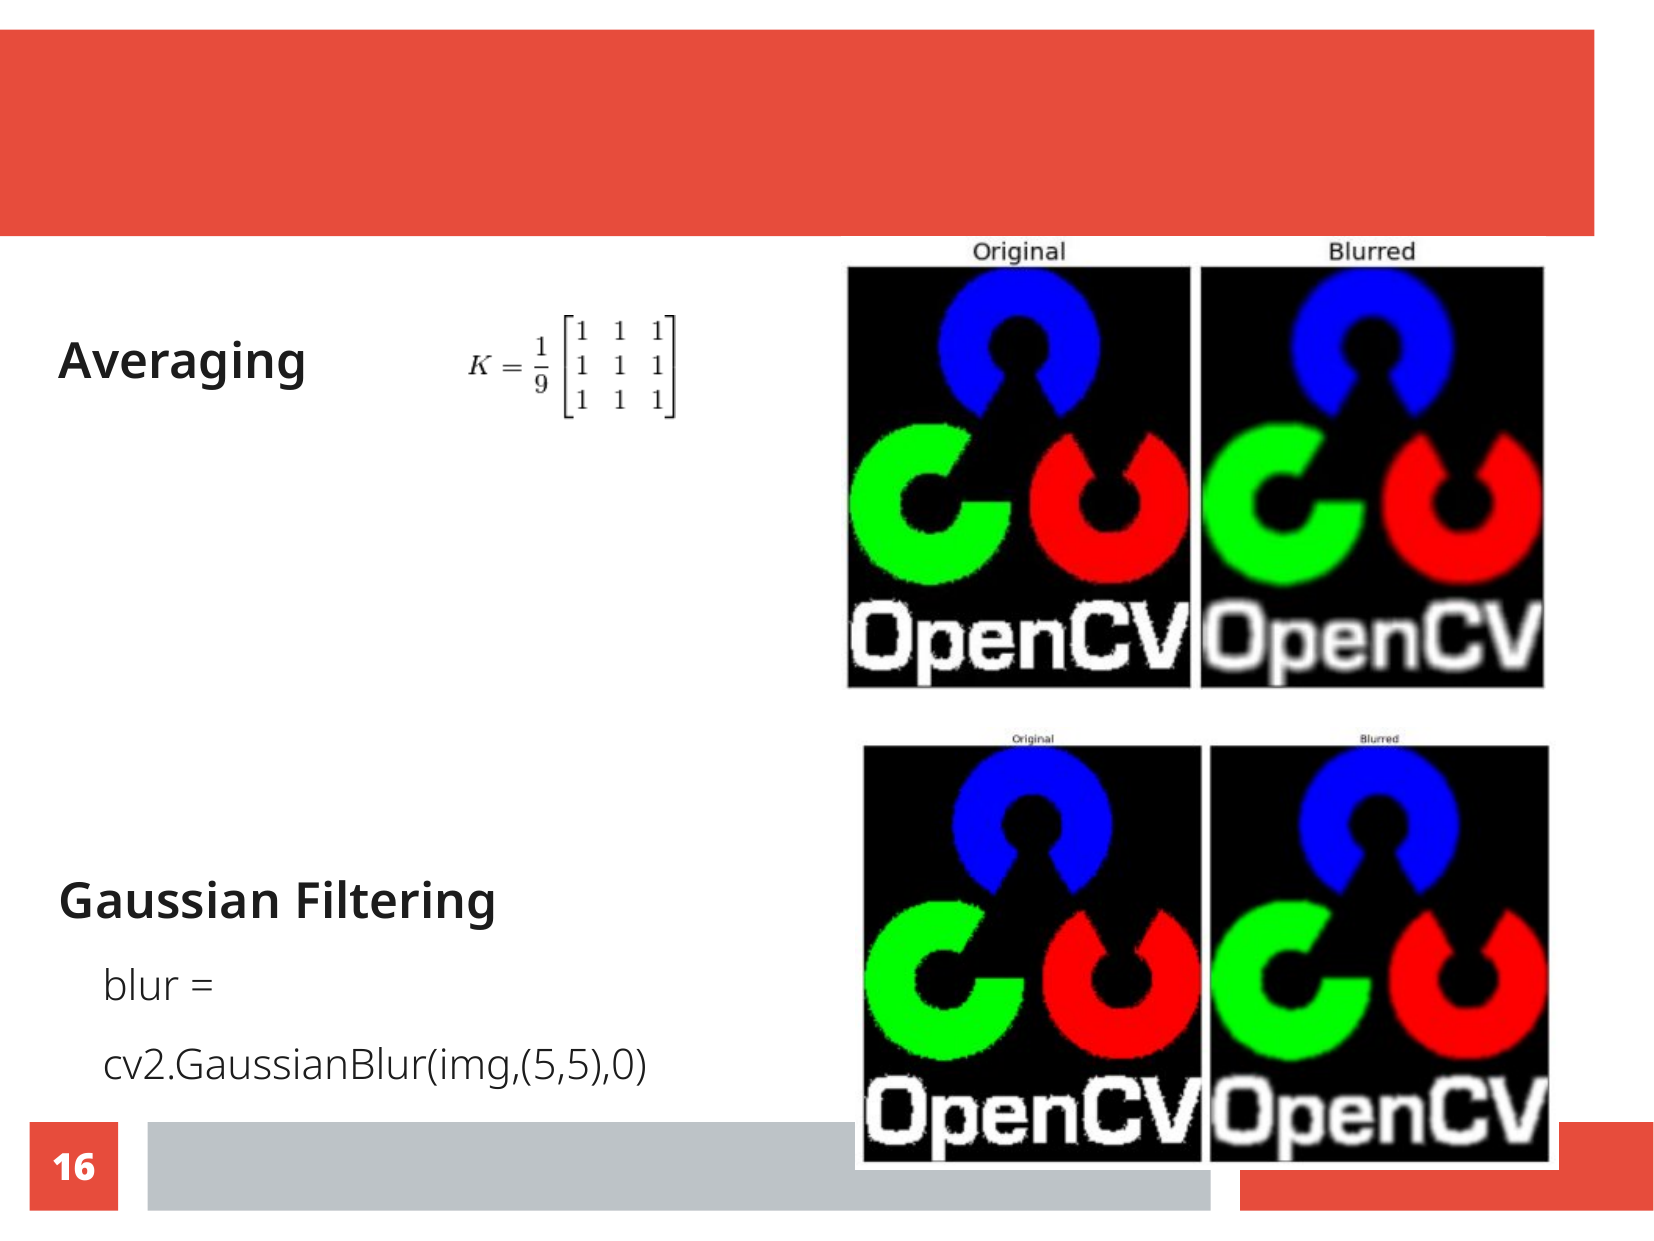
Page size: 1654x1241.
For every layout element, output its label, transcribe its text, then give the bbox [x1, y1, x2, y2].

picture [467, 315, 676, 421]
picture [855, 727, 1559, 1171]
picture [841, 236, 1546, 691]
list Averaging Gaussian Filtering blur = cv2.GaussianBlur(img,(5,5),0) [59, 324, 1565, 1093]
